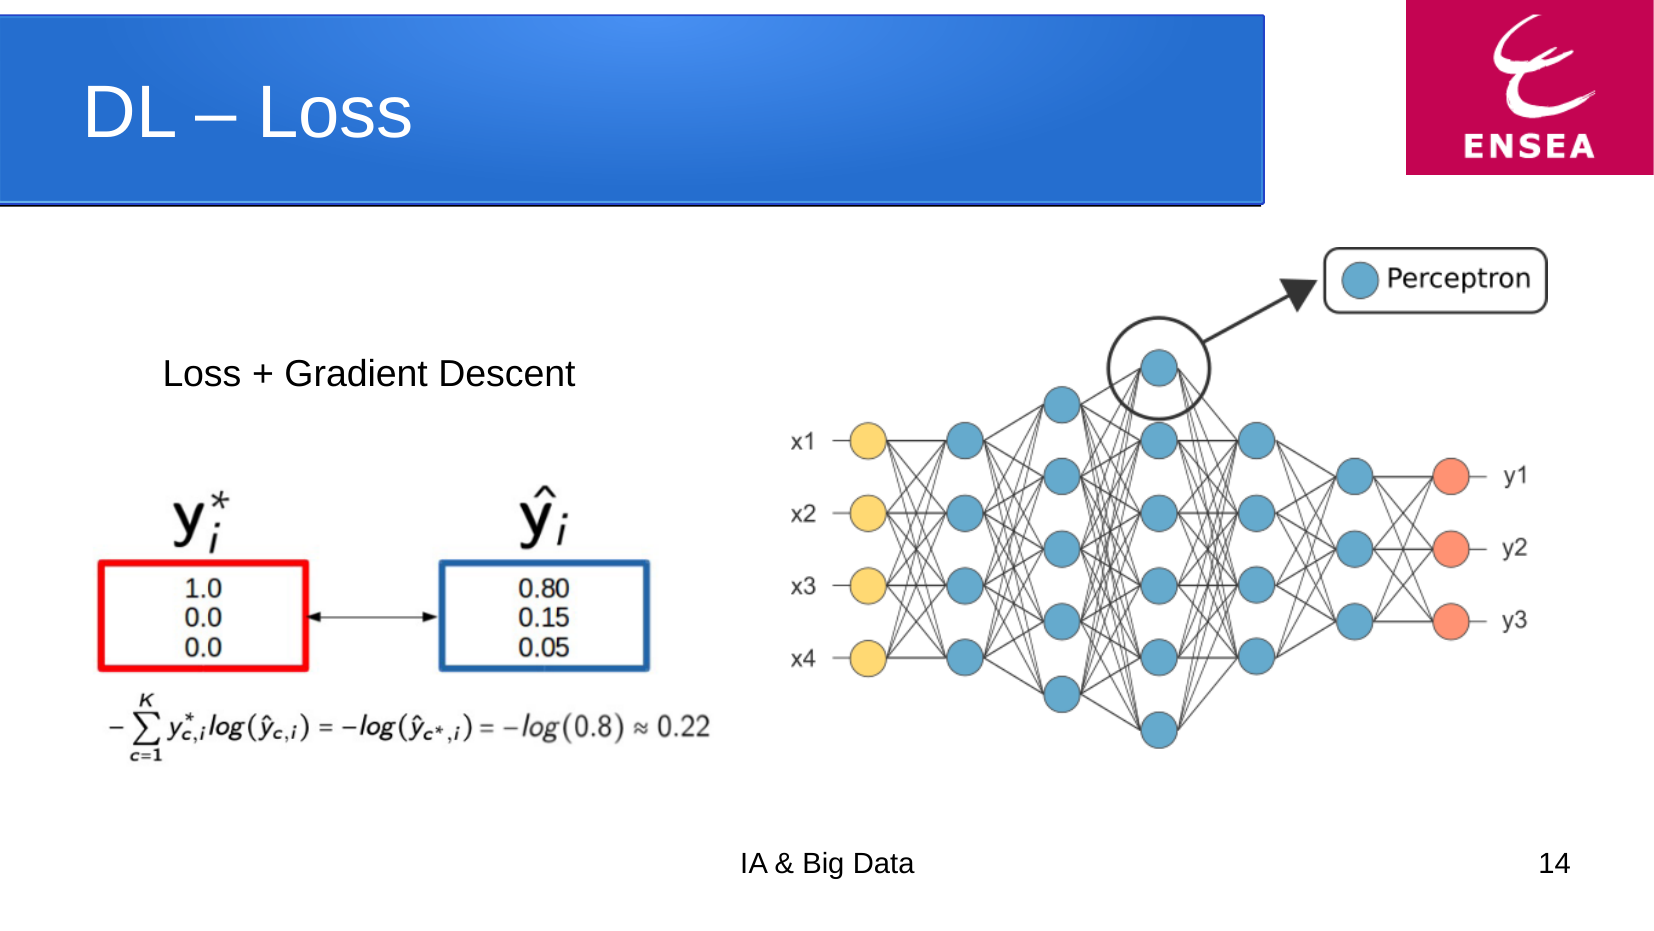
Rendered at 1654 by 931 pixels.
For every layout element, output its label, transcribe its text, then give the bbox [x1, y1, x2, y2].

title DL – Loss [82, 29, 1264, 196]
picture [1406, 0, 1654, 175]
picture [35, 484, 735, 768]
picture [791, 247, 1548, 760]
text_box Loss + Gradient Descent [147, 344, 774, 402]
